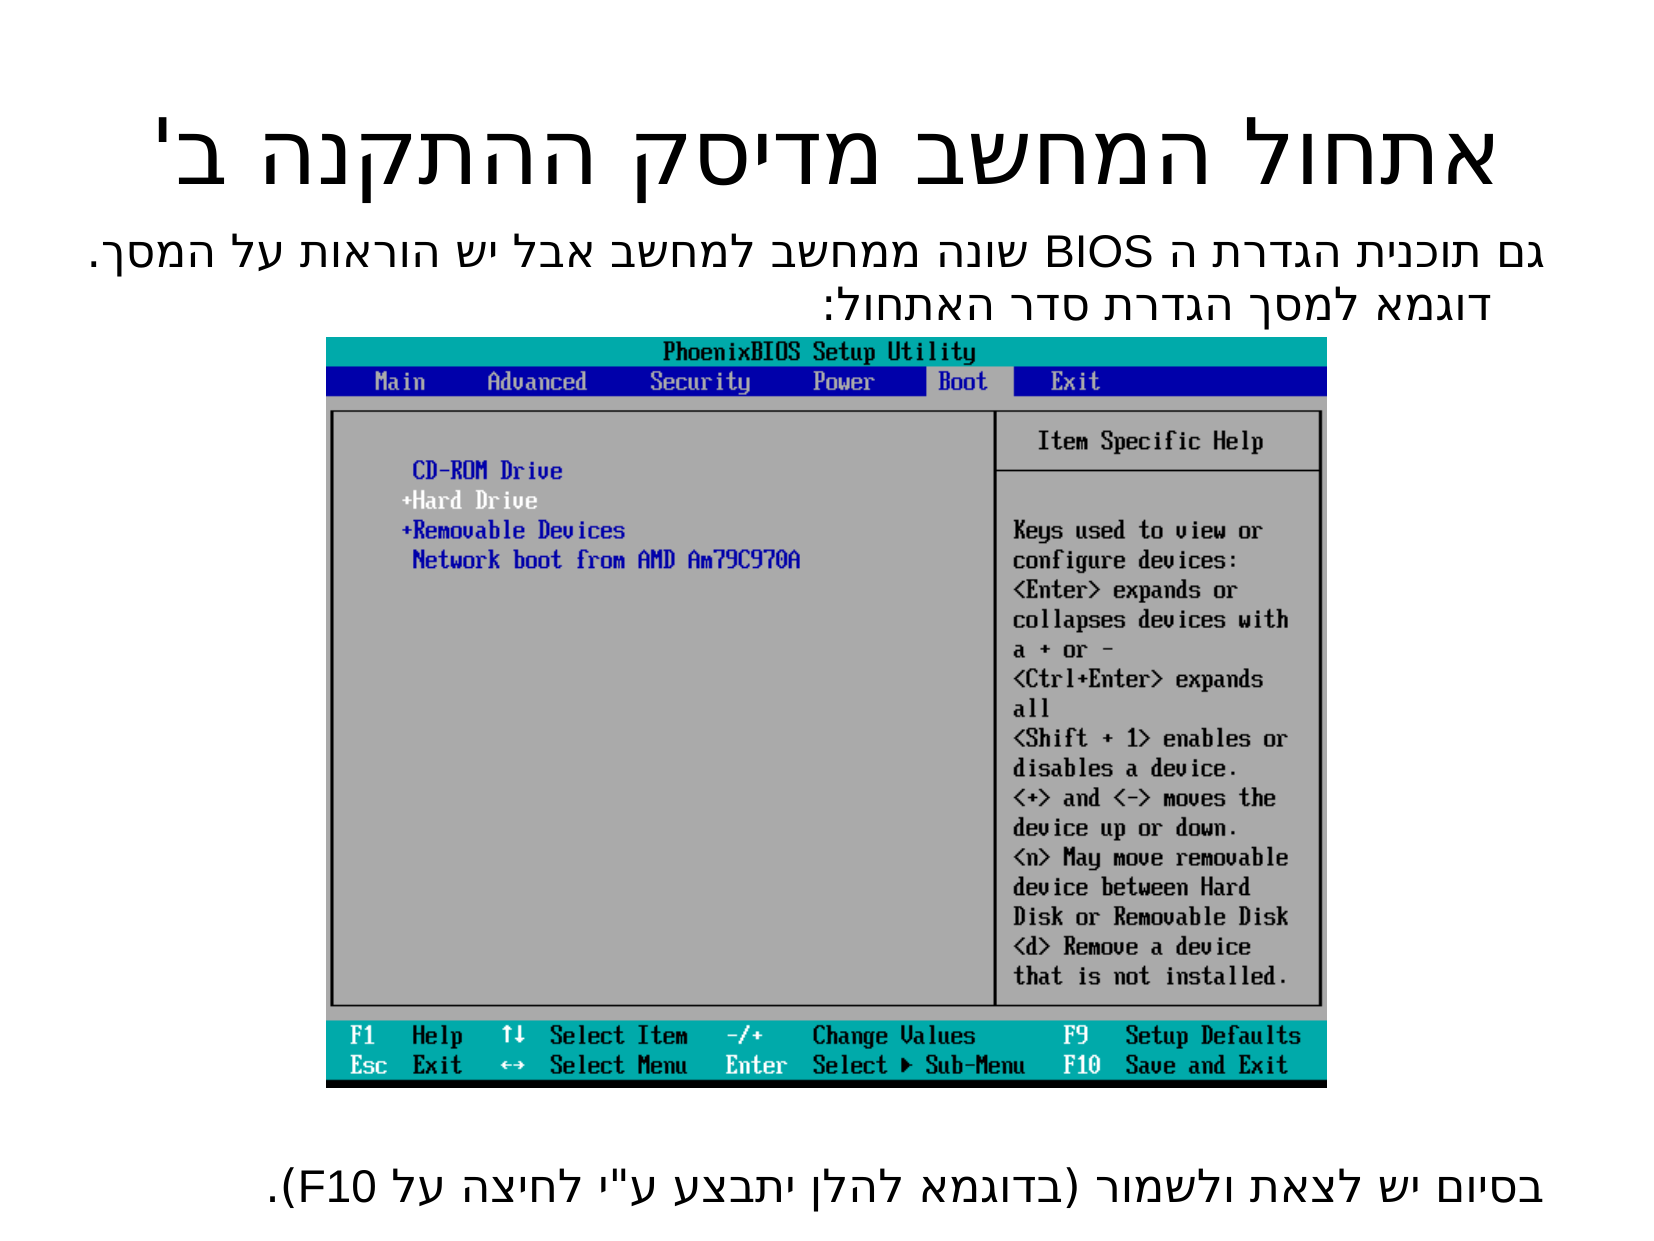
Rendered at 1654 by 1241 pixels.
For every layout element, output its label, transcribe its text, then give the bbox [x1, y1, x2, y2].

picture [326, 337, 1327, 1088]
title אתחול המחשב מדיסק ההתקנה ב' [82, 49, 1571, 257]
list גם תוכנית הגדרת ה BIOS שונה ממחשב למחשב אבל יש הוראות על המסך. דוגמא למסך הגדרת סדר האתחול: בסיום יש לצאת ולשמור (בדוגמא להלן יתבצע ע"י לחיצה על F10). [75, 225, 1564, 1241]
